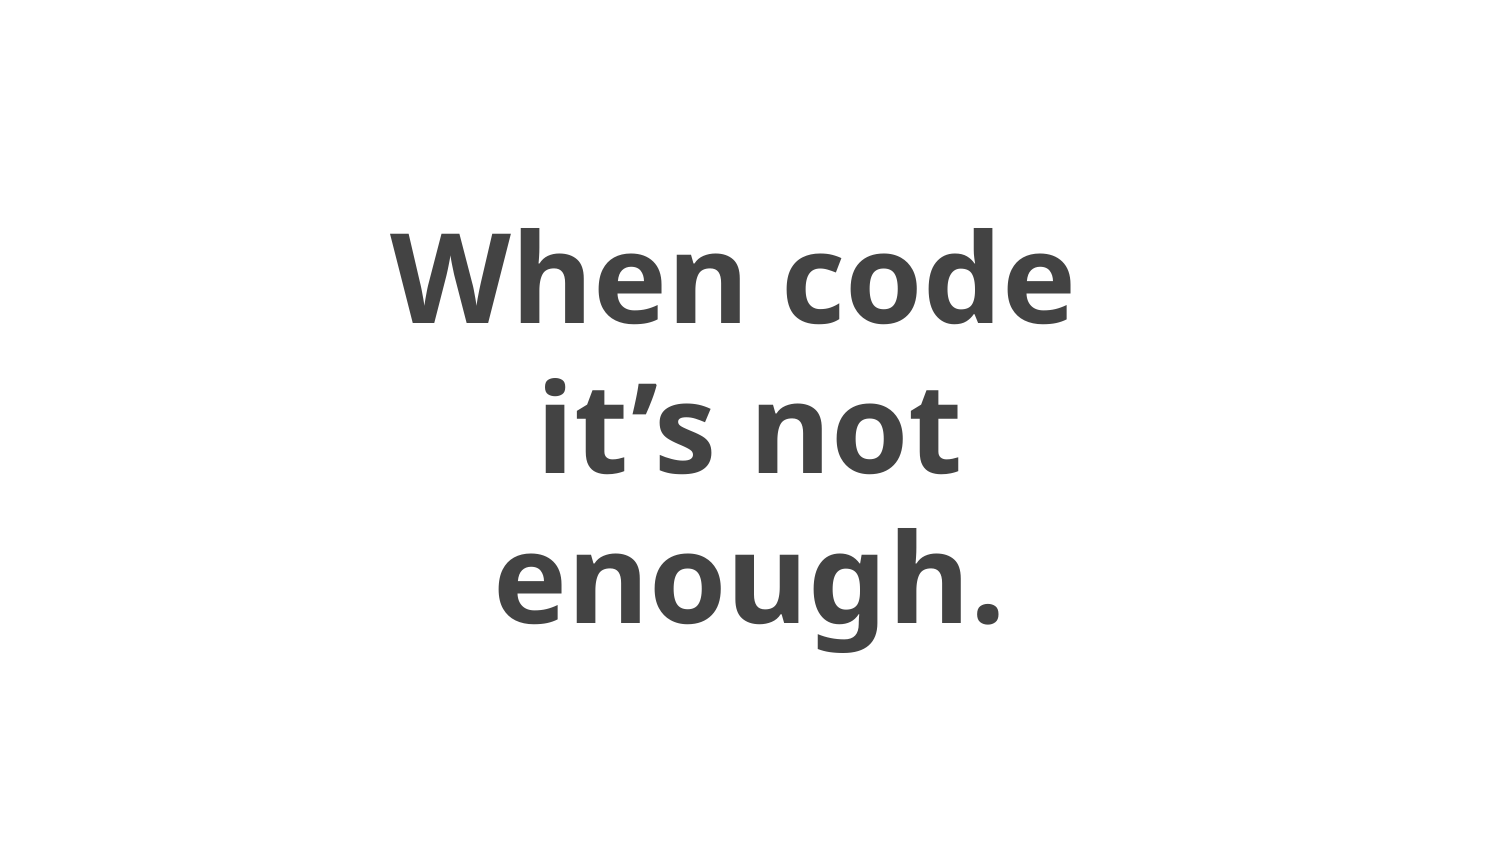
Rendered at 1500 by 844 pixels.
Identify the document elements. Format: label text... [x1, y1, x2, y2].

title When code it’s not enough. [280, 179, 1220, 664]
